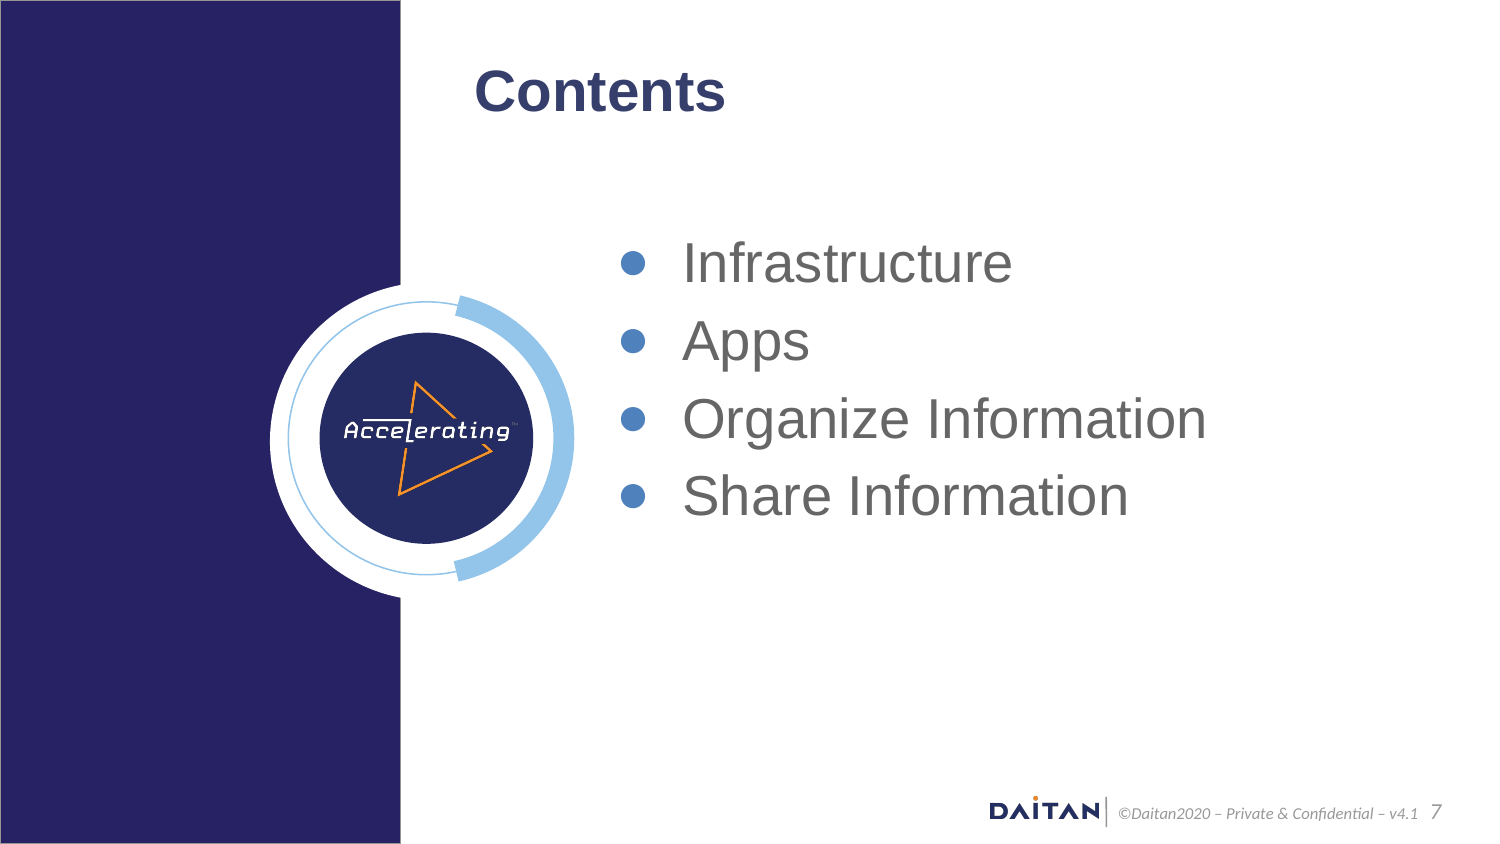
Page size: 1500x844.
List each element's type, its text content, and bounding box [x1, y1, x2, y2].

picture [335, 371, 528, 506]
list Infrastructure Apps Organize Information Share Information [592, 201, 1454, 778]
picture [990, 796, 1099, 819]
title Contents [463, 50, 1454, 127]
